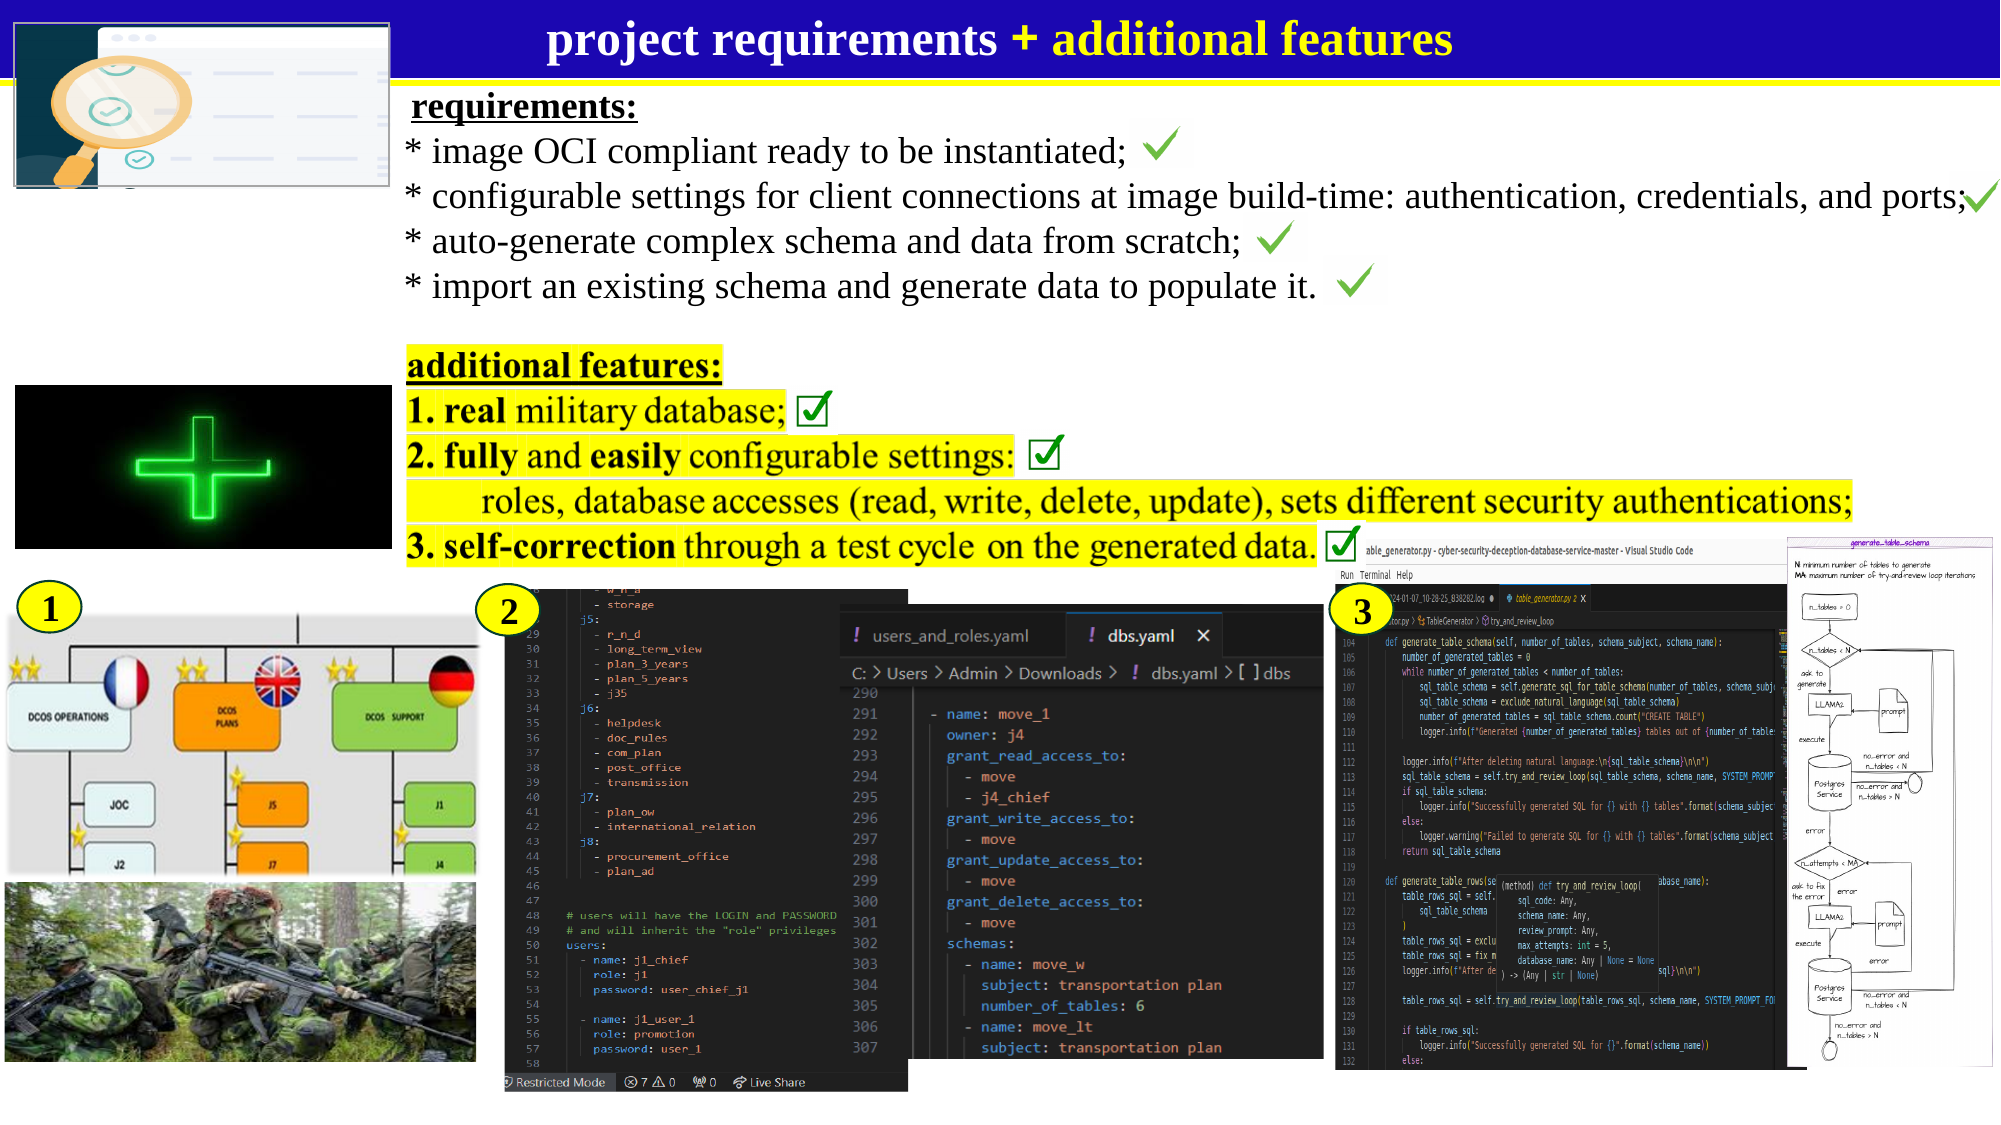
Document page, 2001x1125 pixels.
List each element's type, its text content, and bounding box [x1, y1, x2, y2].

text_box project requirements + additional features [0, 0, 2001, 74]
picture [1323, 255, 1388, 305]
picture [4, 882, 477, 1062]
picture [16, 25, 391, 189]
text_box 2 [475, 584, 541, 636]
text_box 3 [1329, 583, 1394, 635]
text_box [0, 23, 390, 187]
picture [1129, 118, 1194, 168]
text_box requirements: * image OCI compliant ready to be instantiated; * configurable settings for client connections at image build-time: authentication, credentials, and ports; * auto-generate complex schema and data from scratch; * import an existing schema and generate data to populate it. [388, 73, 1998, 315]
picture [15, 328, 1993, 1092]
picture [2, 609, 484, 880]
picture [1243, 212, 1308, 262]
text_box 1 [17, 580, 82, 633]
